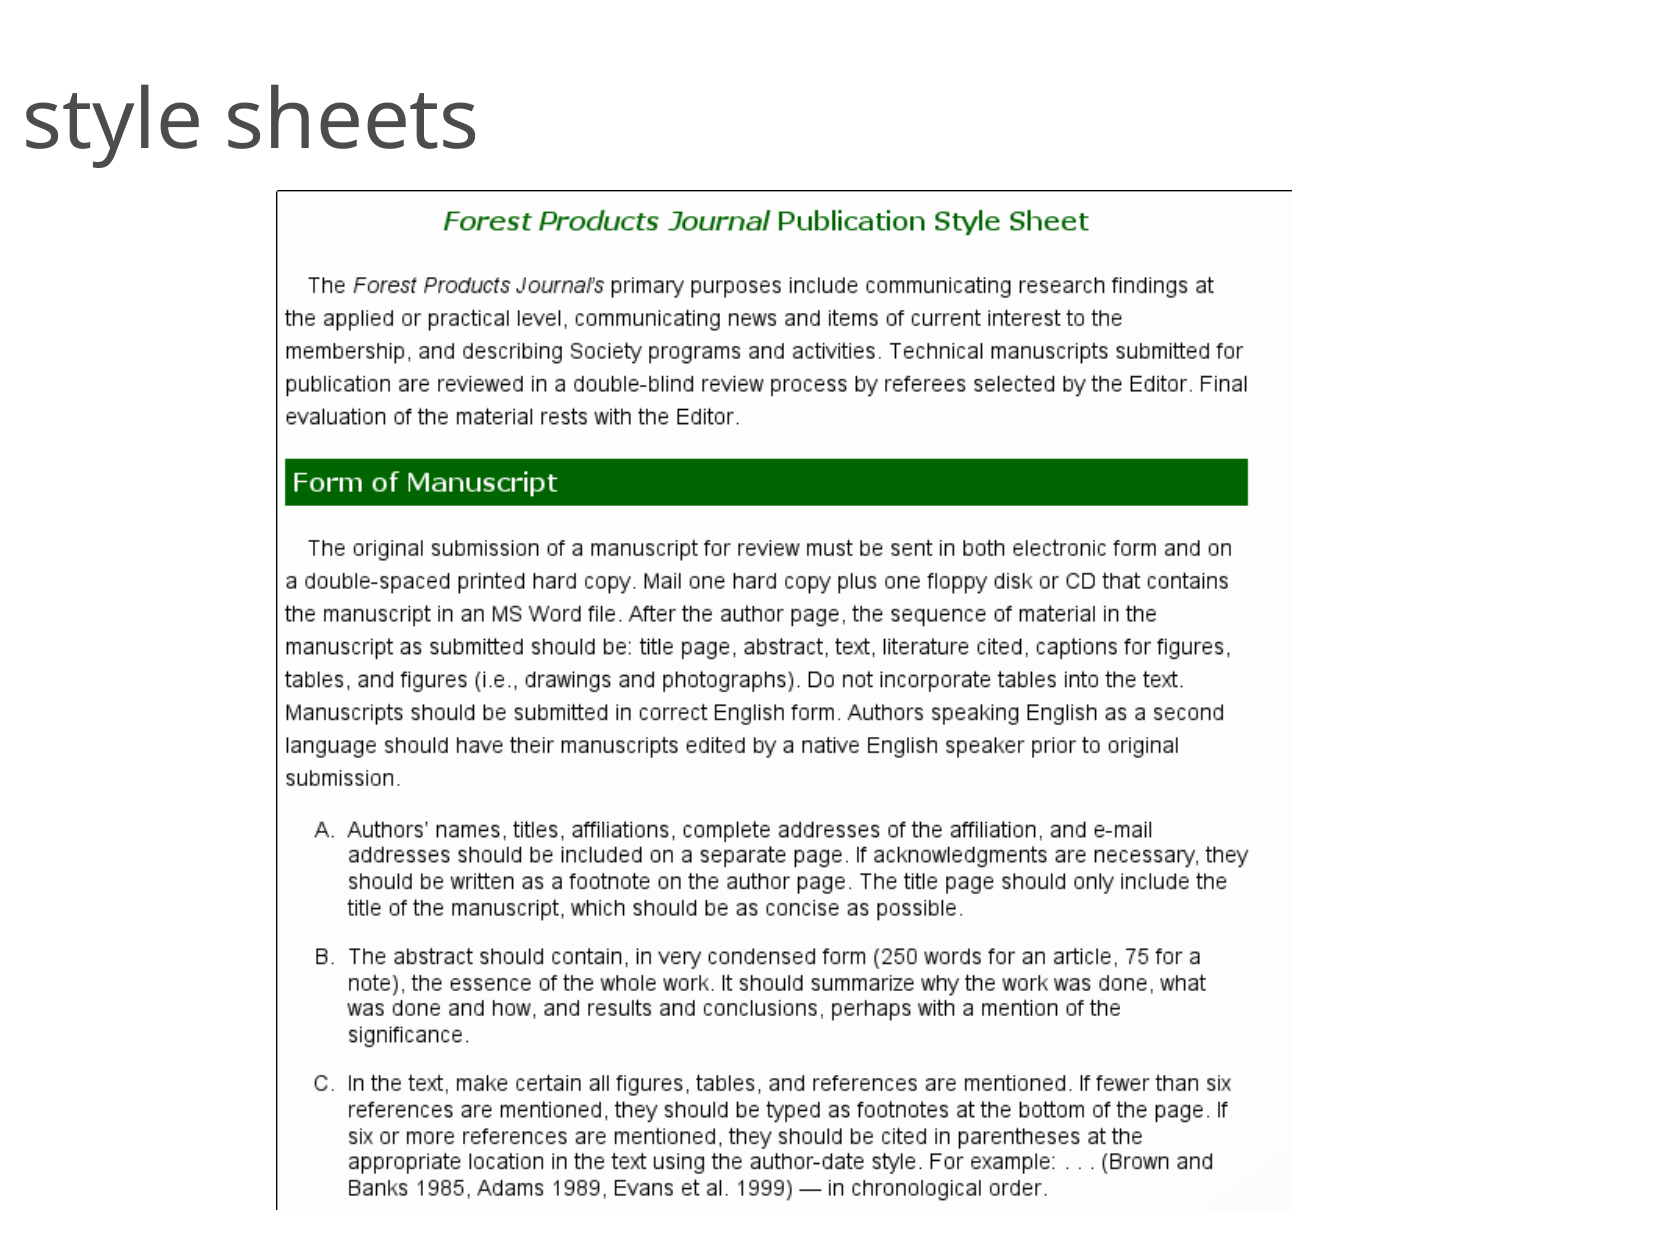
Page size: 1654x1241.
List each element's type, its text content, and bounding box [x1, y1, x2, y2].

picture [276, 190, 1292, 1210]
title style sheets [22, 19, 1654, 213]
